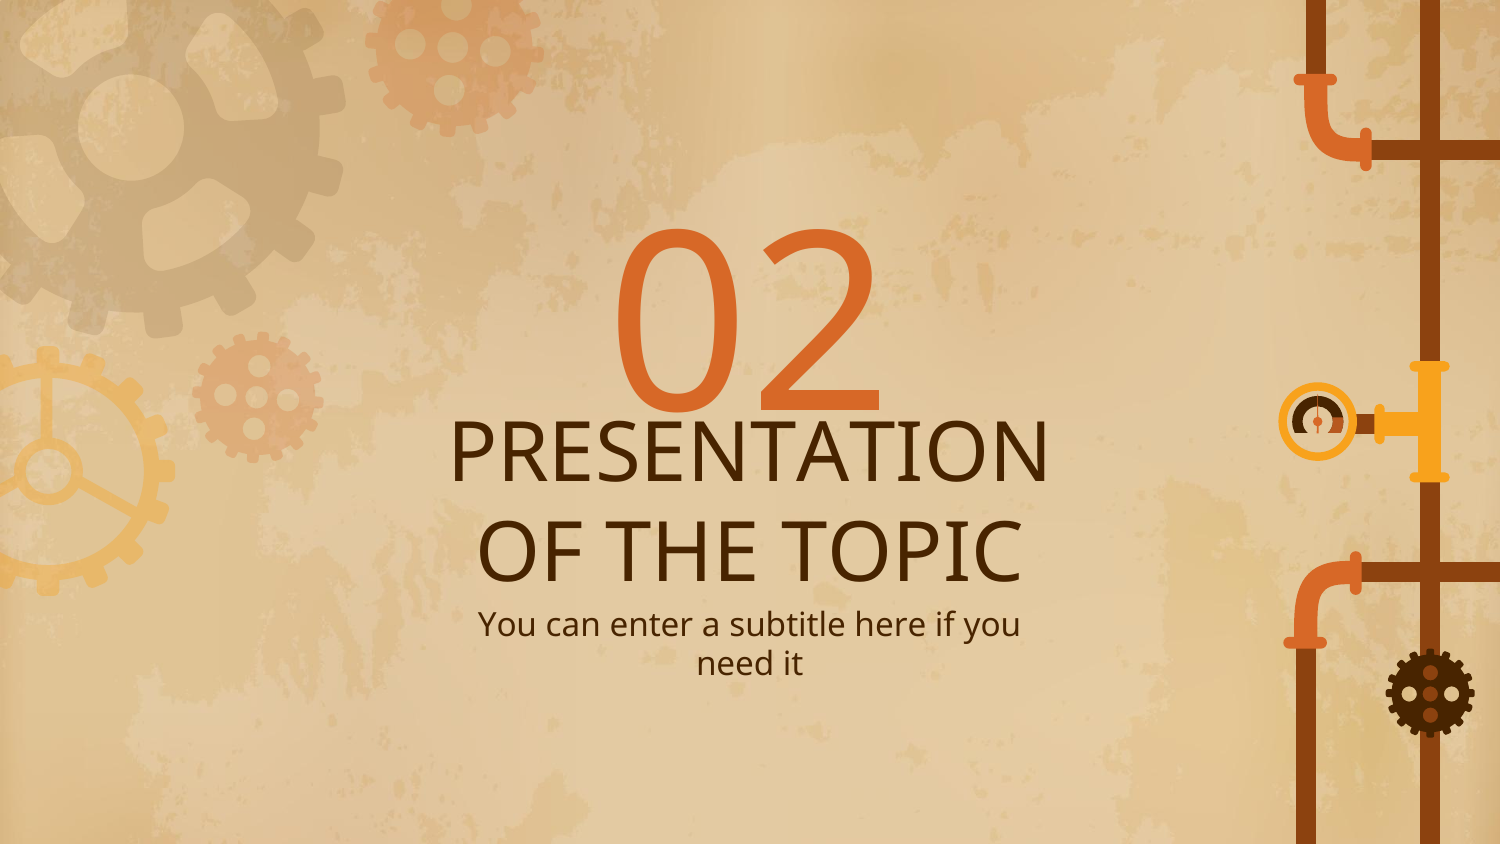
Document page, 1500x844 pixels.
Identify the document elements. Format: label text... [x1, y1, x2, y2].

title PRESENTATION OF THE TOPIC [654, 383, 701, 394]
title 02 [430, 144, 1070, 369]
title PRESENTATION OF THE TOPIC [430, 383, 1070, 572]
subtitle You can enter a subtitle here if you need it [430, 586, 1070, 699]
